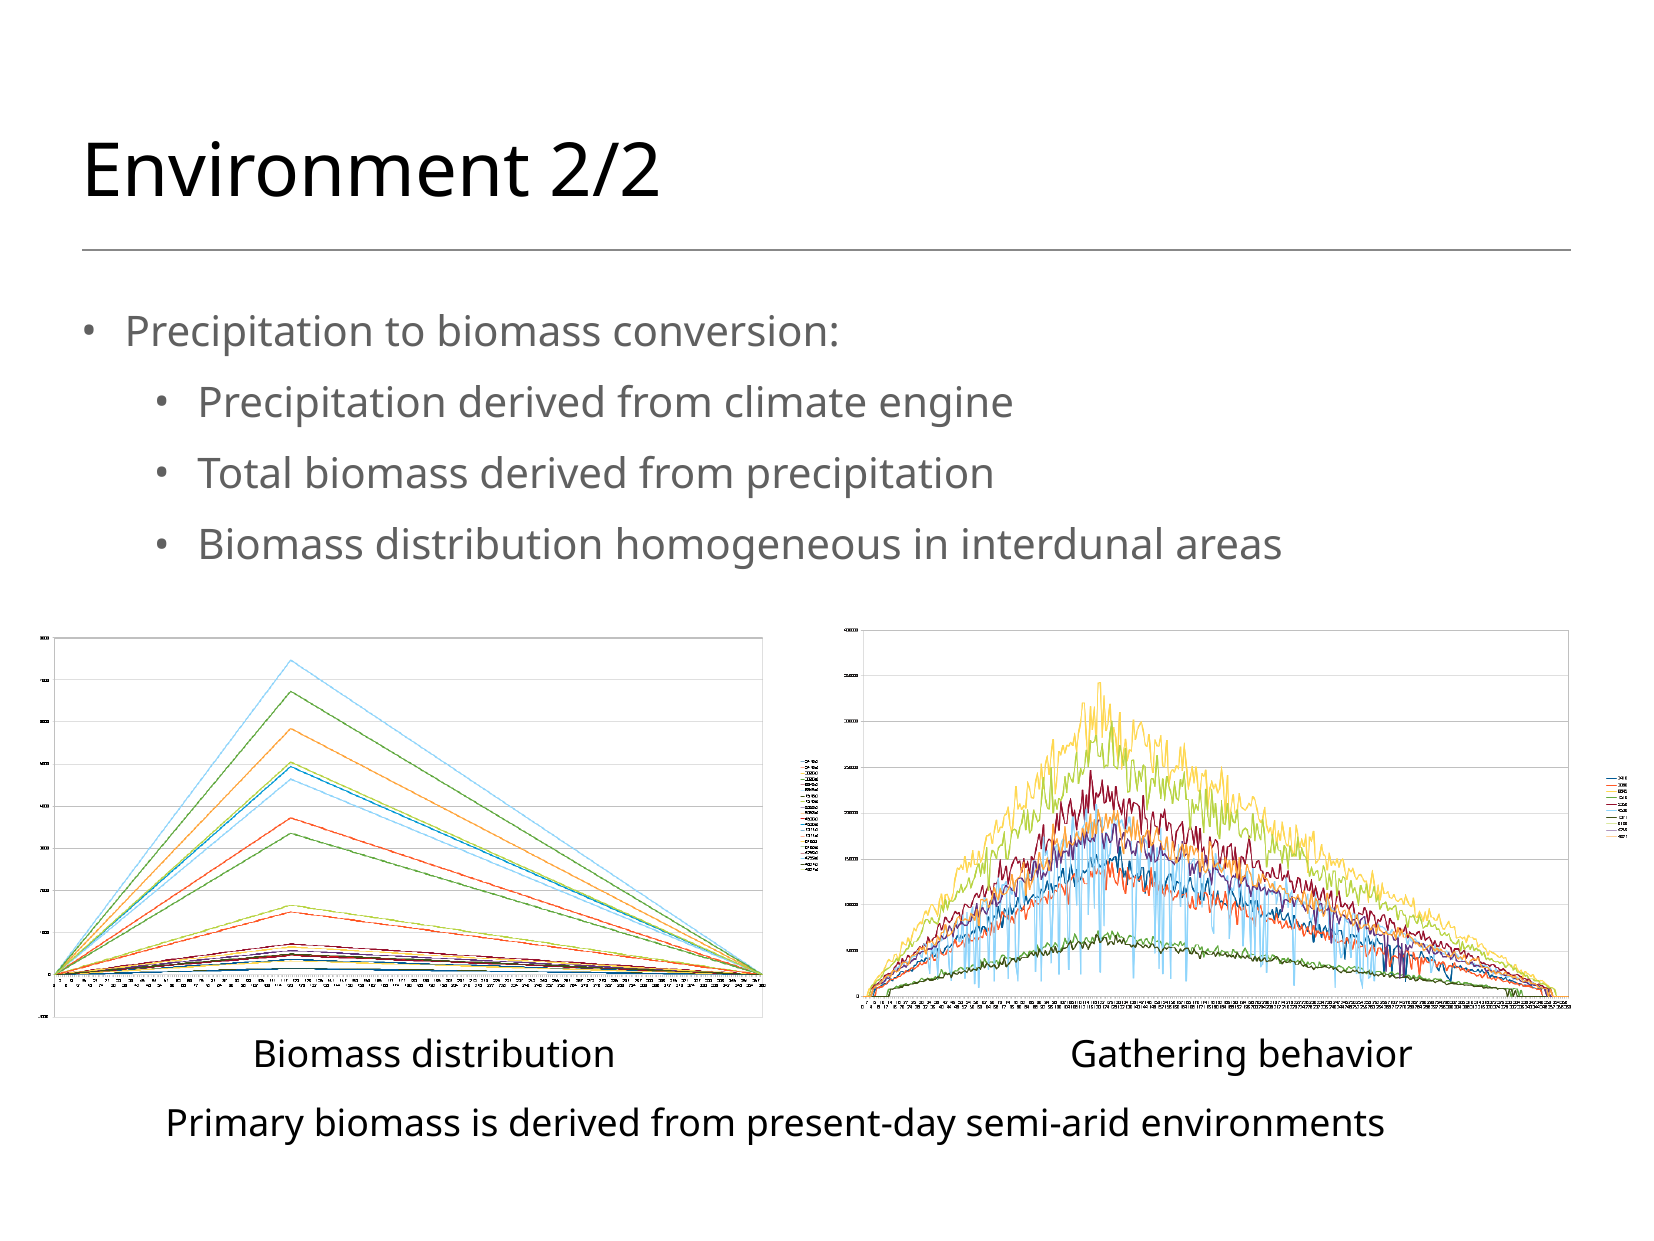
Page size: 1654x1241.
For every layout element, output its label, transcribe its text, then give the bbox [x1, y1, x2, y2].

title Environment 2/2 [72, 41, 1582, 220]
picture [34, 630, 821, 1024]
text_box Gathering behavior [1056, 1029, 1414, 1075]
picture [840, 625, 1630, 1016]
text_box Primary biomass is derived from present-day semi-arid environments [152, 1099, 1397, 1145]
list Precipitation to biomass conversion: Precipitation derived from climate engine Total biomass derived from precipitation Biomass distribution homogeneous in interdunal areas [72, 295, 1569, 1131]
text_box Biomass distribution [239, 1029, 617, 1075]
